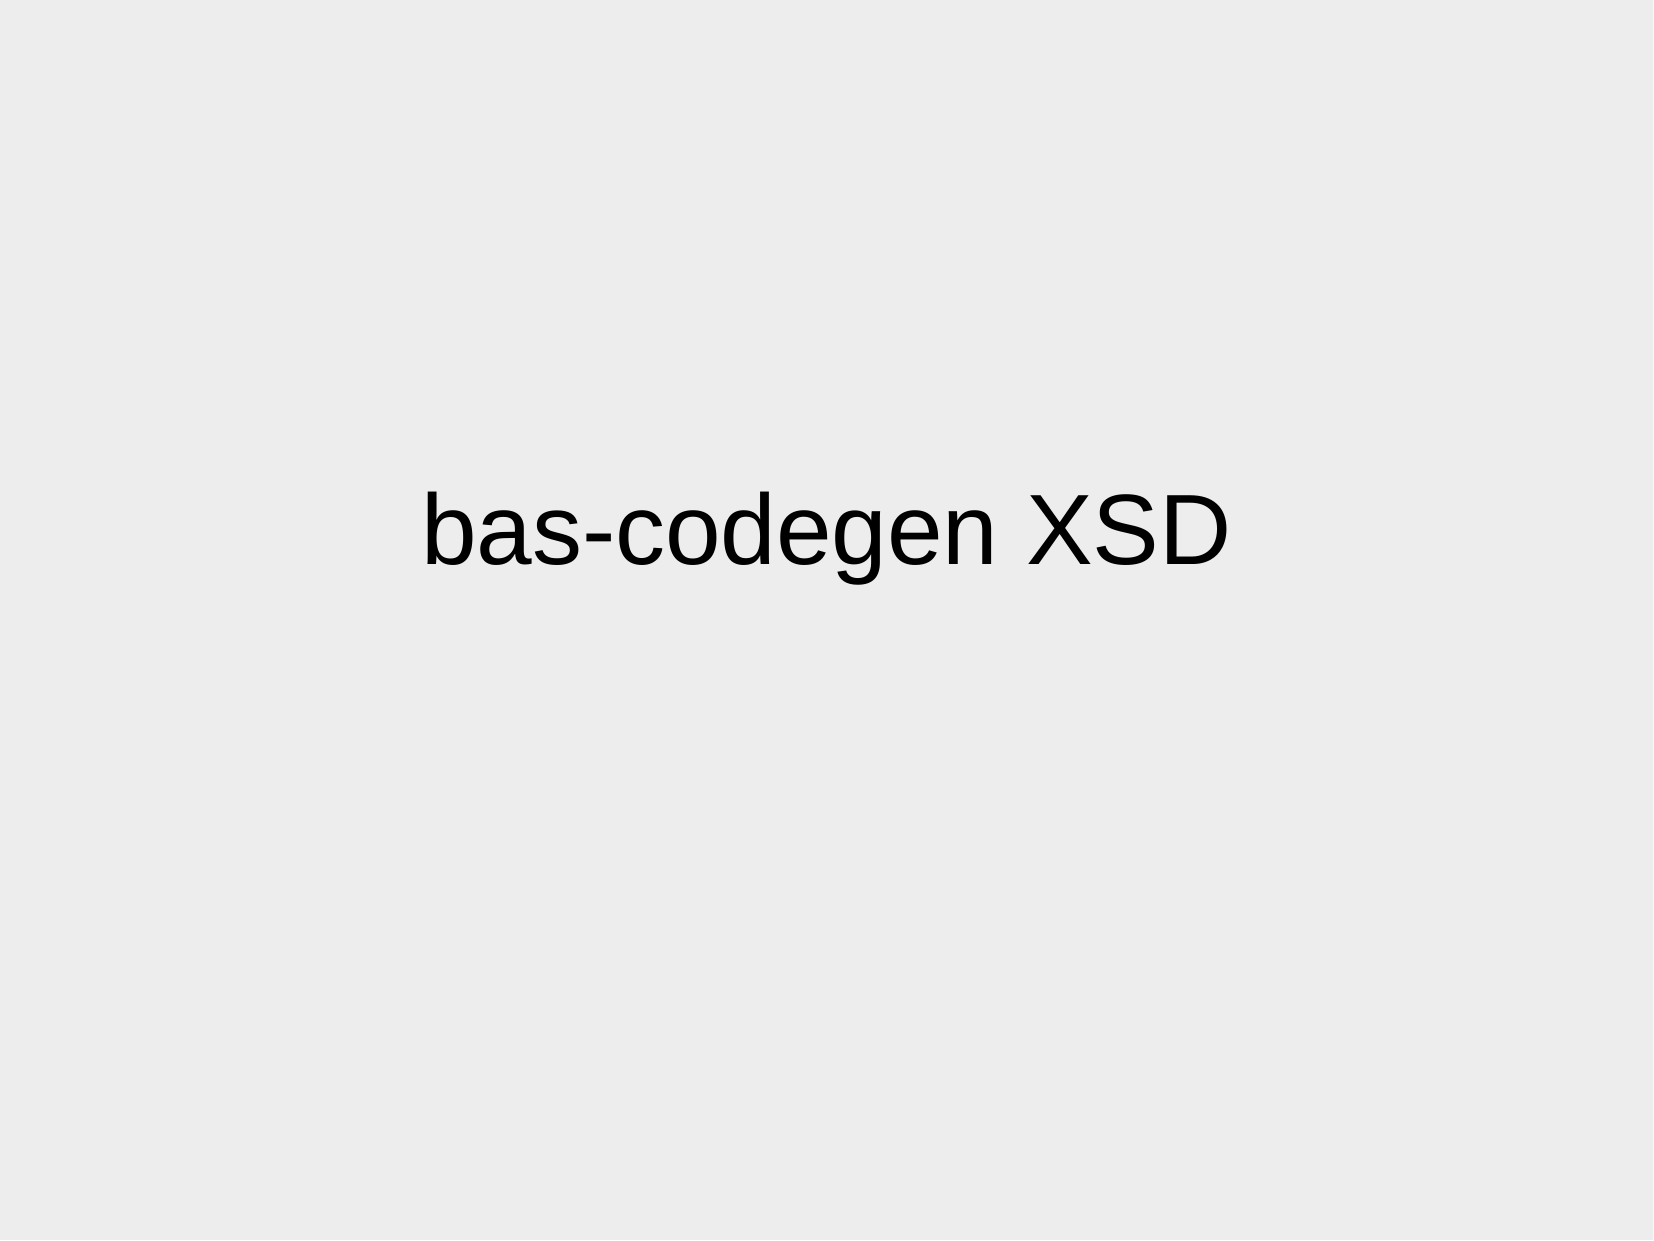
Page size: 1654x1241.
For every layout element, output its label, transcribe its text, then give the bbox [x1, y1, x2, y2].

text_box bas-codegen XSD [0, 466, 1654, 631]
